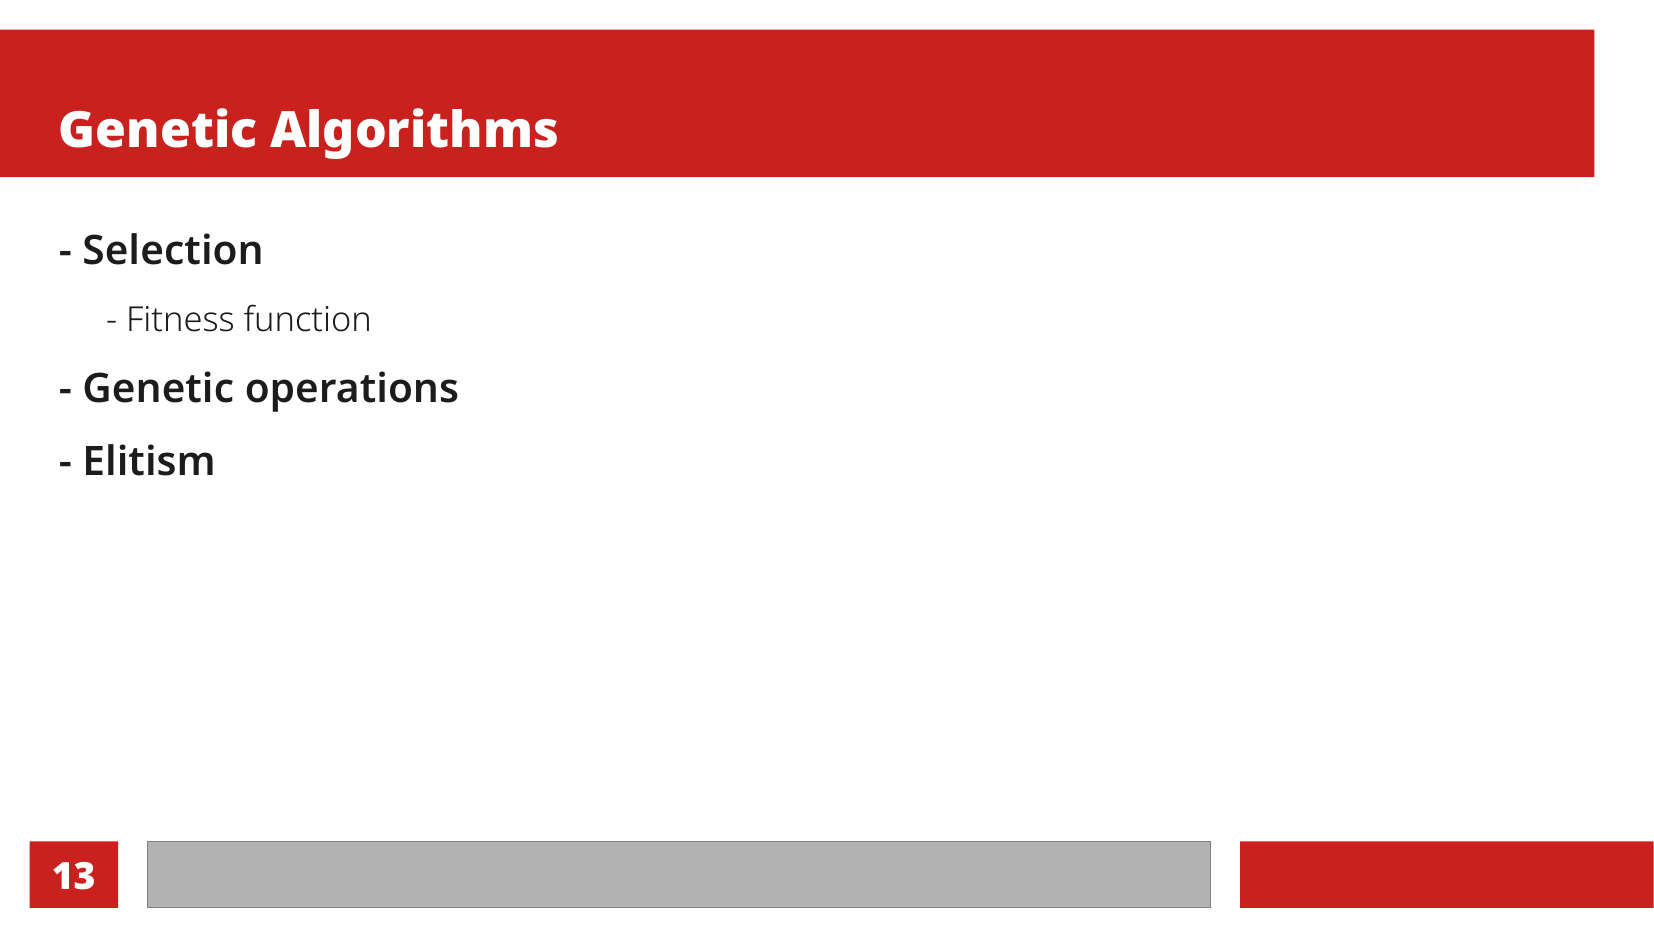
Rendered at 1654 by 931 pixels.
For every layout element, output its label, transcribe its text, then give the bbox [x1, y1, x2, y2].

title Genetic Algorithms [59, 44, 1595, 163]
list - Selection - Fitness function - Genetic operations - Elitism [59, 221, 1565, 798]
